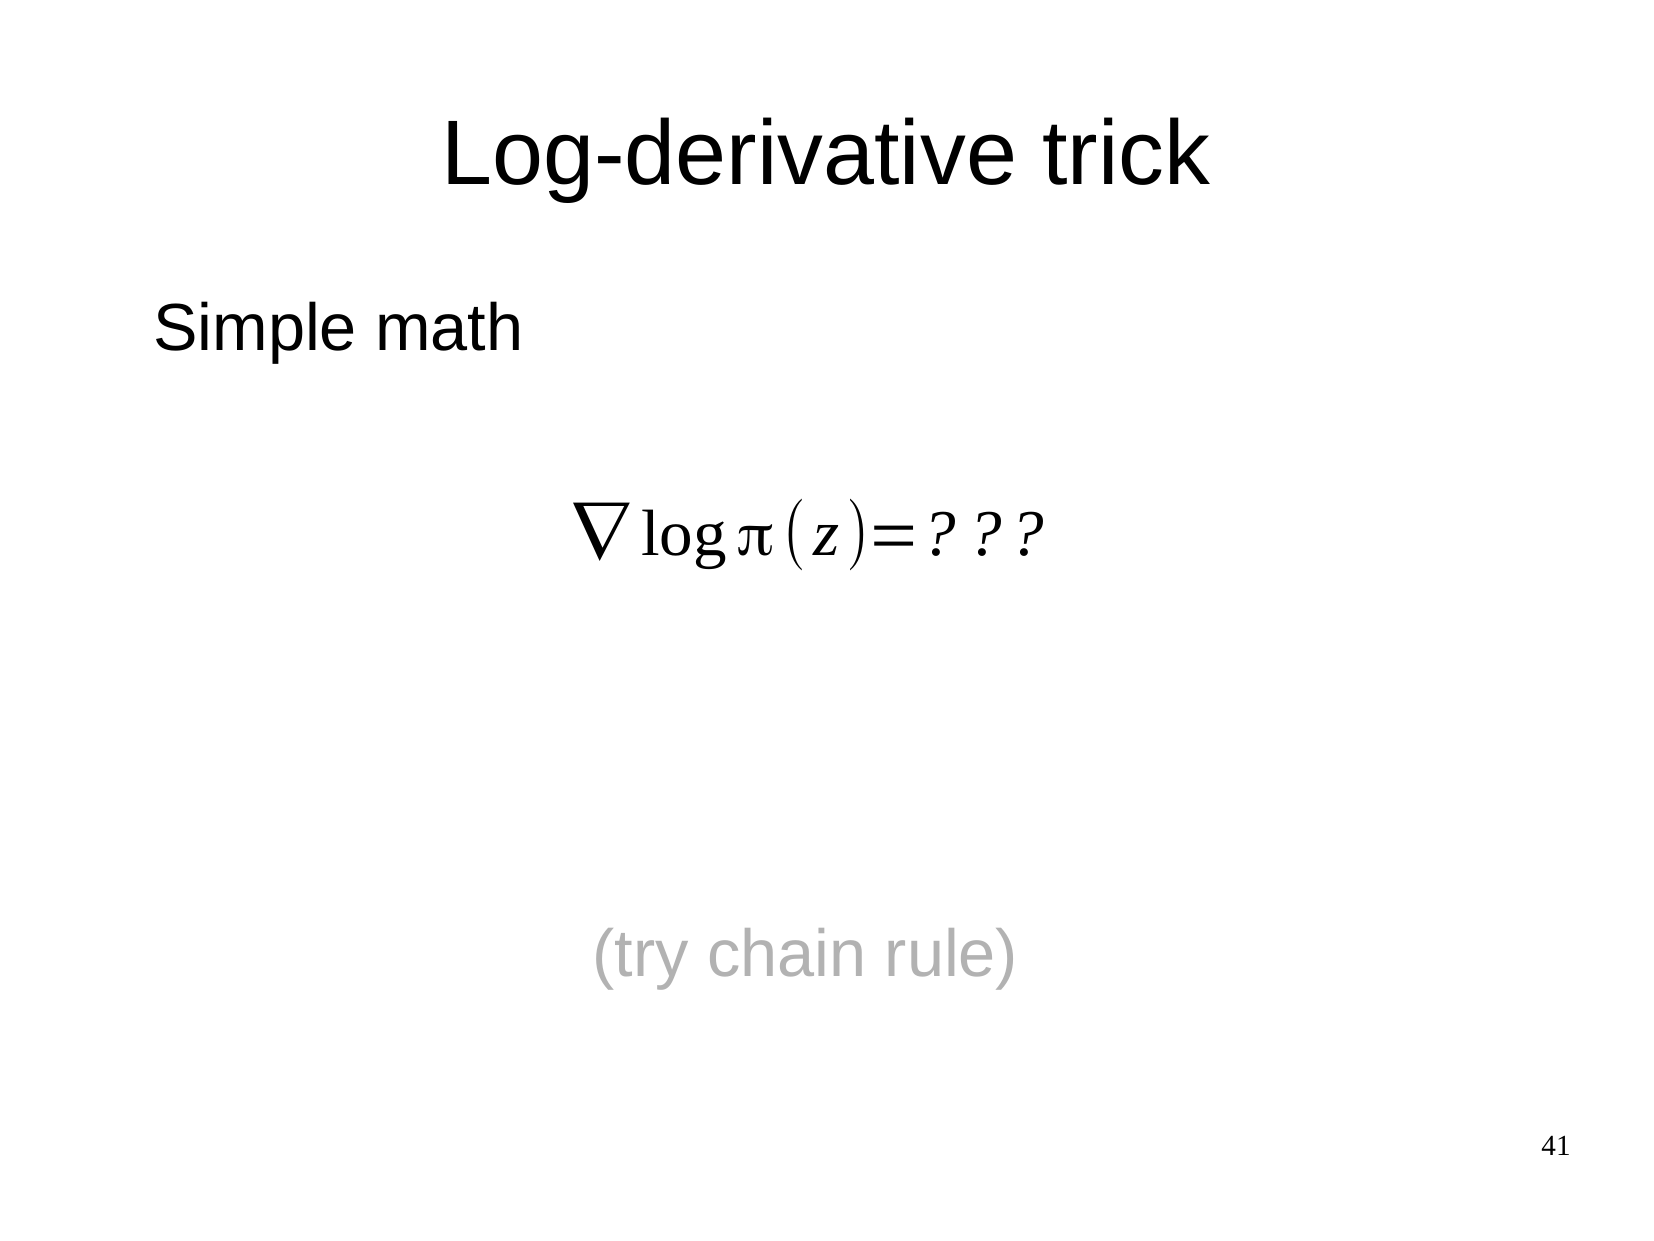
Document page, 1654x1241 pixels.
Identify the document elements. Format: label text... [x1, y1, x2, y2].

list Simple math (try chain rule) [82, 290, 1654, 1241]
title Log-derivative trick [82, 49, 1571, 257]
chart [553, 494, 1064, 573]
